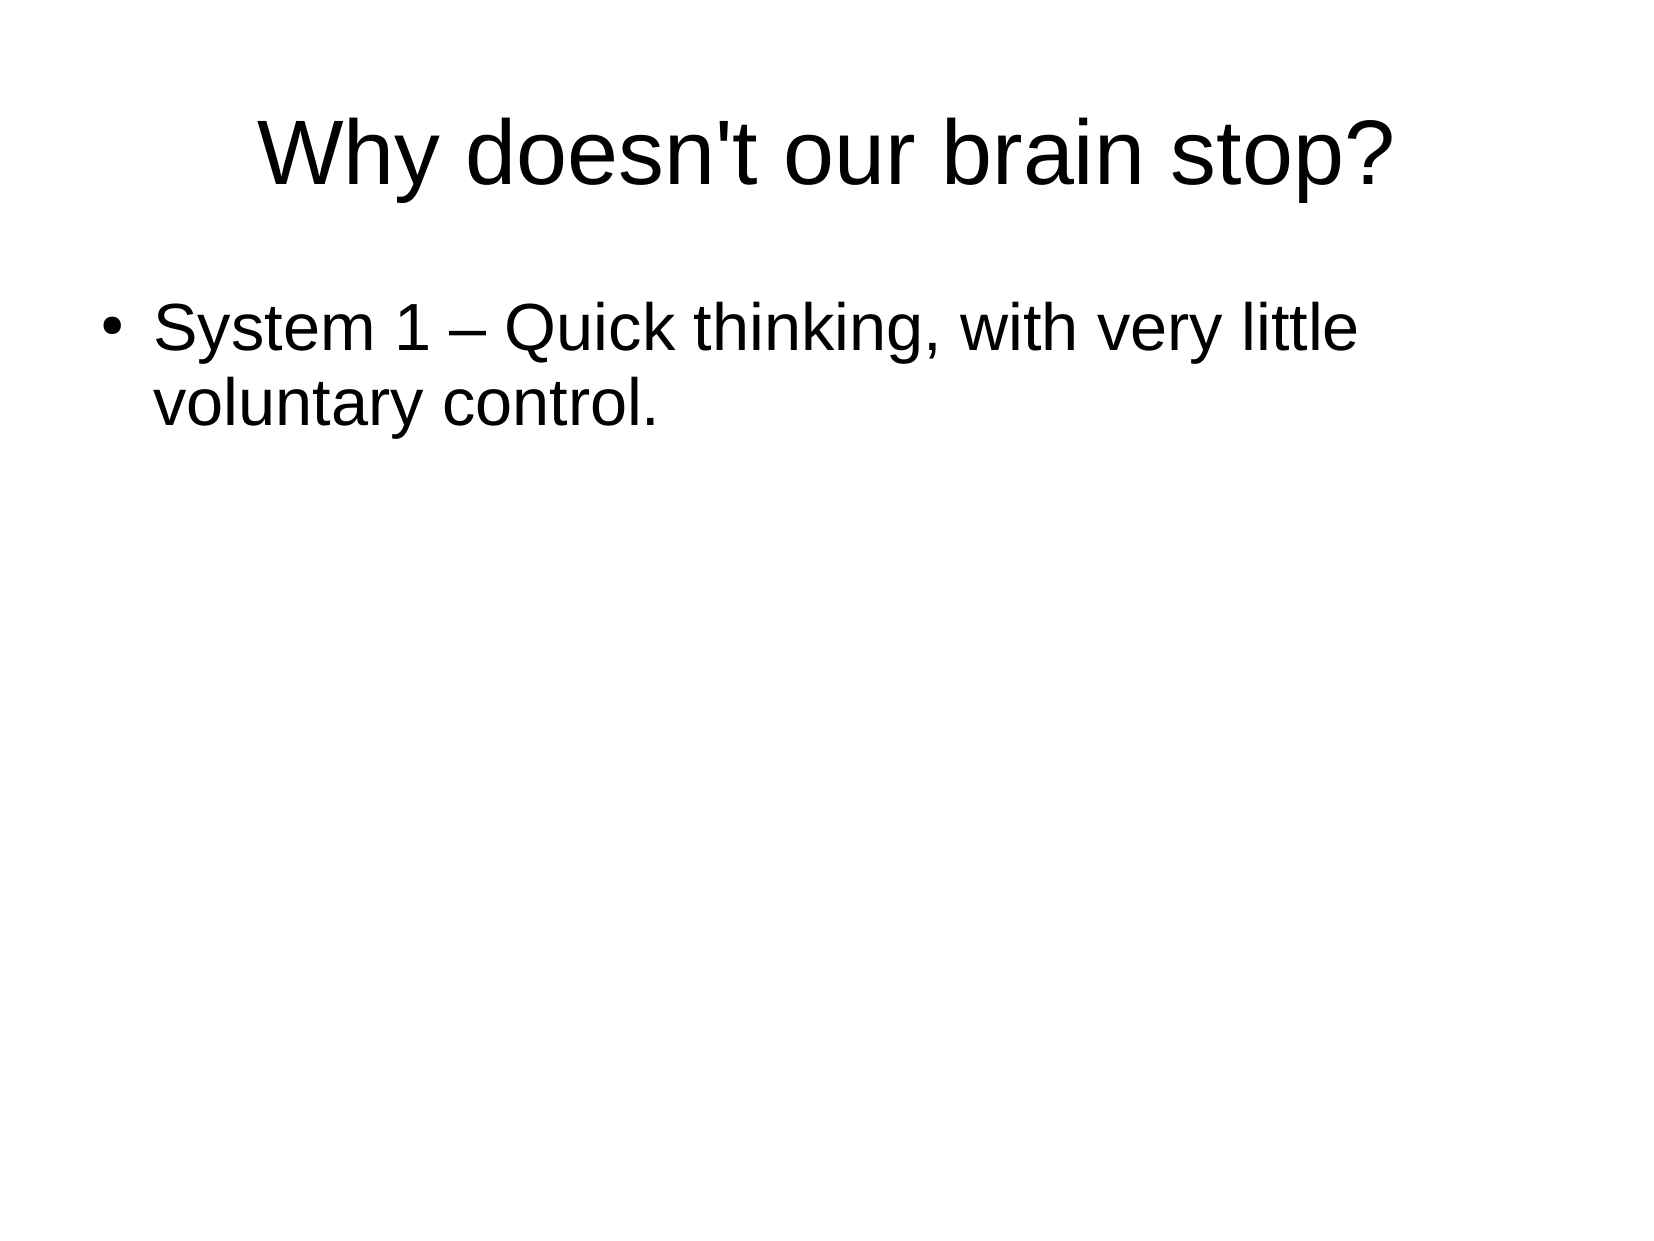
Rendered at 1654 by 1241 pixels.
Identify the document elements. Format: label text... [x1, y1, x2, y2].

title Why doesn't our brain stop? [82, 49, 1571, 257]
list System 1 – Quick thinking, with very little voluntary control. [82, 290, 1571, 1010]
